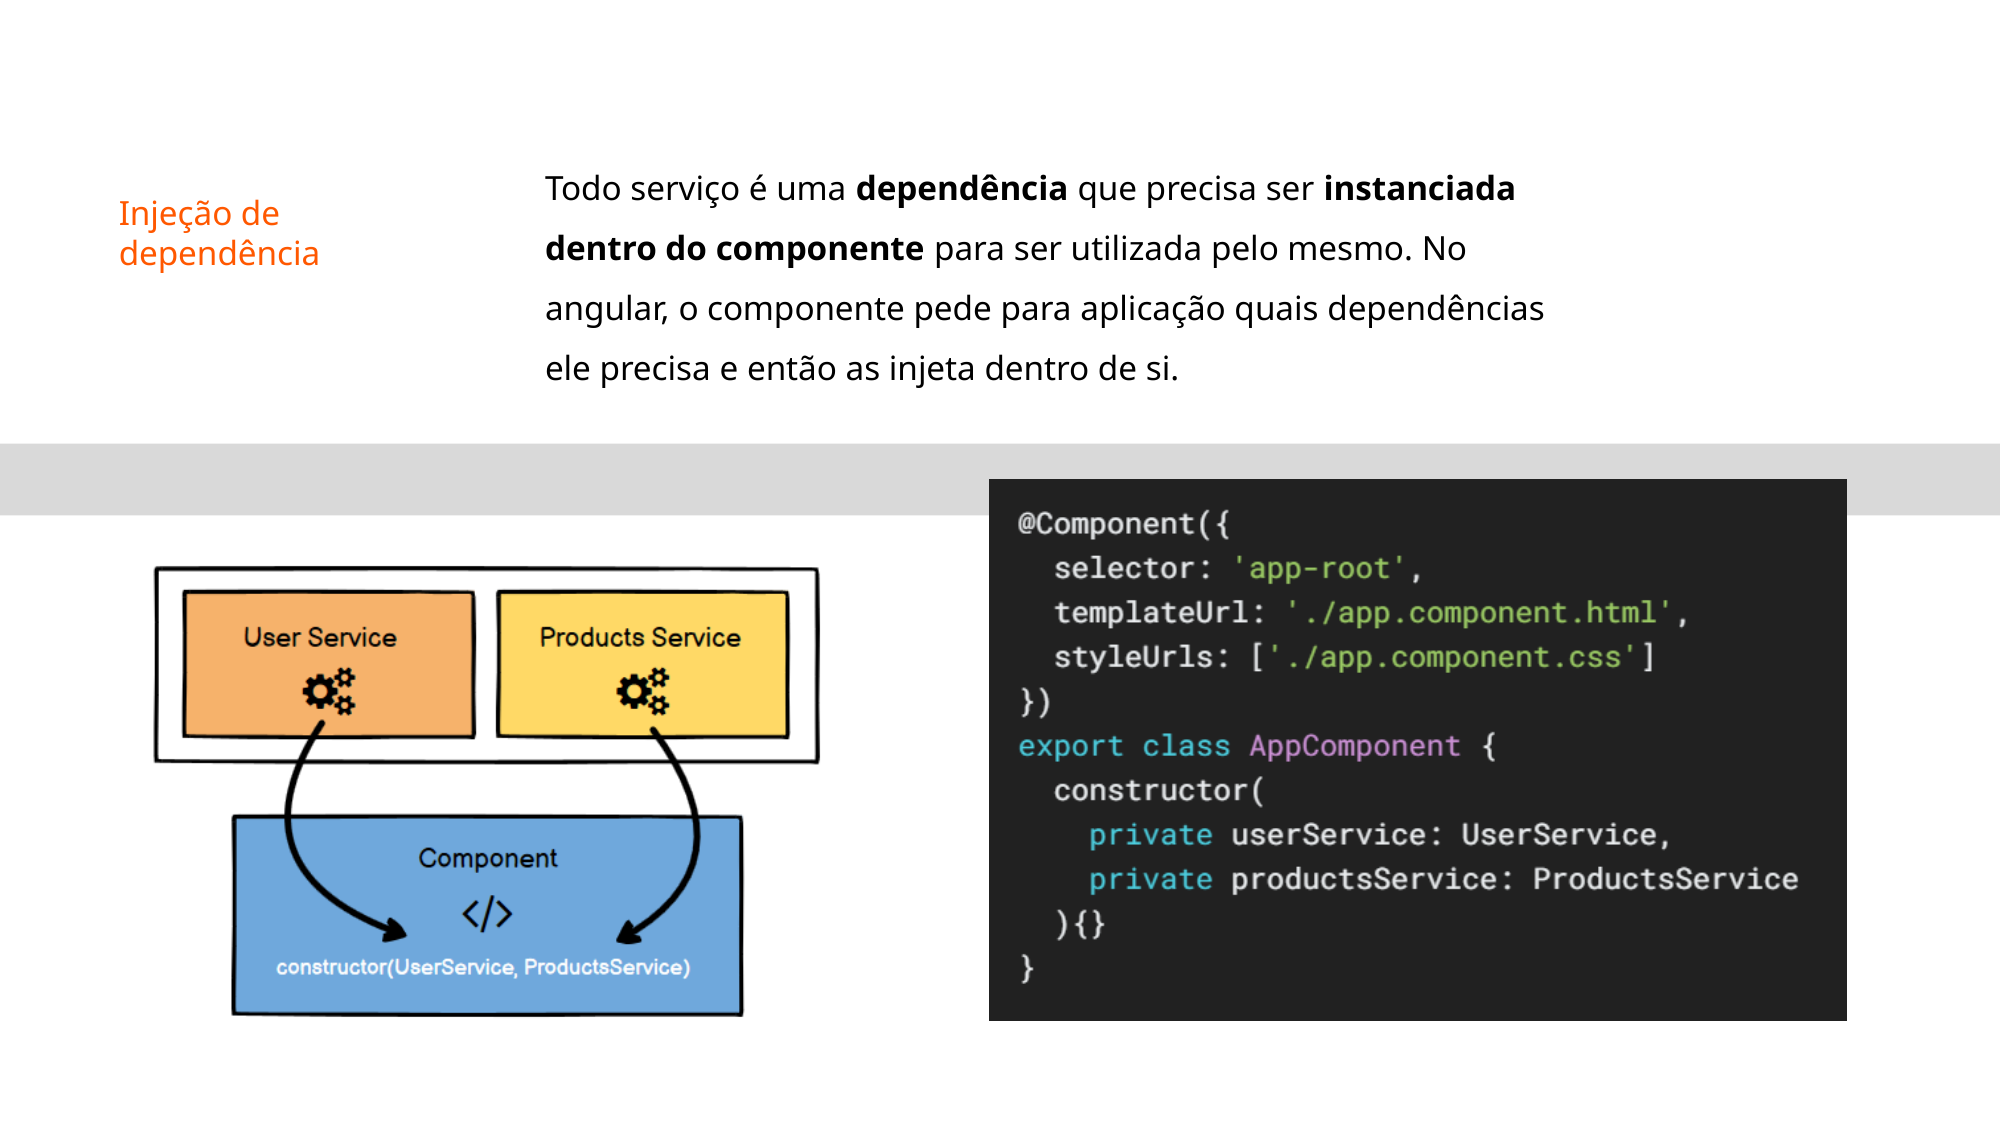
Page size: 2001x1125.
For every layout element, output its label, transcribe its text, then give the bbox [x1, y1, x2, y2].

picture [989, 479, 1847, 1021]
text_box Todo serviço é uma dependência que precisa ser instanciada dentro do componente para ser utilizada pelo mesmo. No angular, o componente pede para aplicação quais dependências ele precisa e então as injeta dentro de si. [530, 140, 1595, 395]
text_box Injeção de dependência [103, 184, 530, 308]
text_box [0, 443, 2000, 516]
picture [151, 557, 828, 1021]
